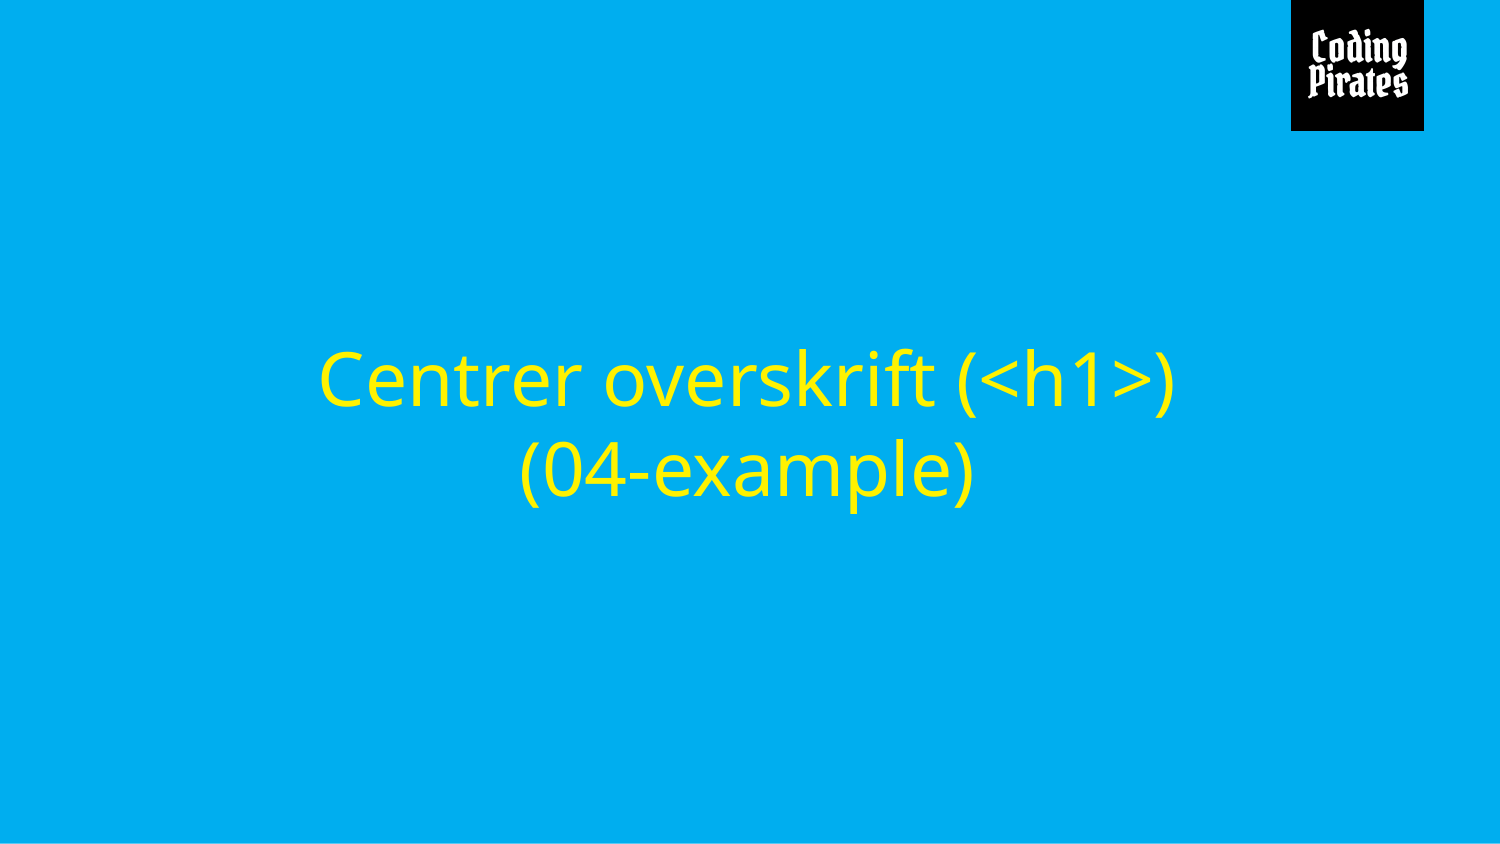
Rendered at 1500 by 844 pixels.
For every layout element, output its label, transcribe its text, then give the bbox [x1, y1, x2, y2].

title Centrer overskrift (<h1>) (04-example) [5, 352, 1490, 491]
picture [1292, 0, 1423, 130]
